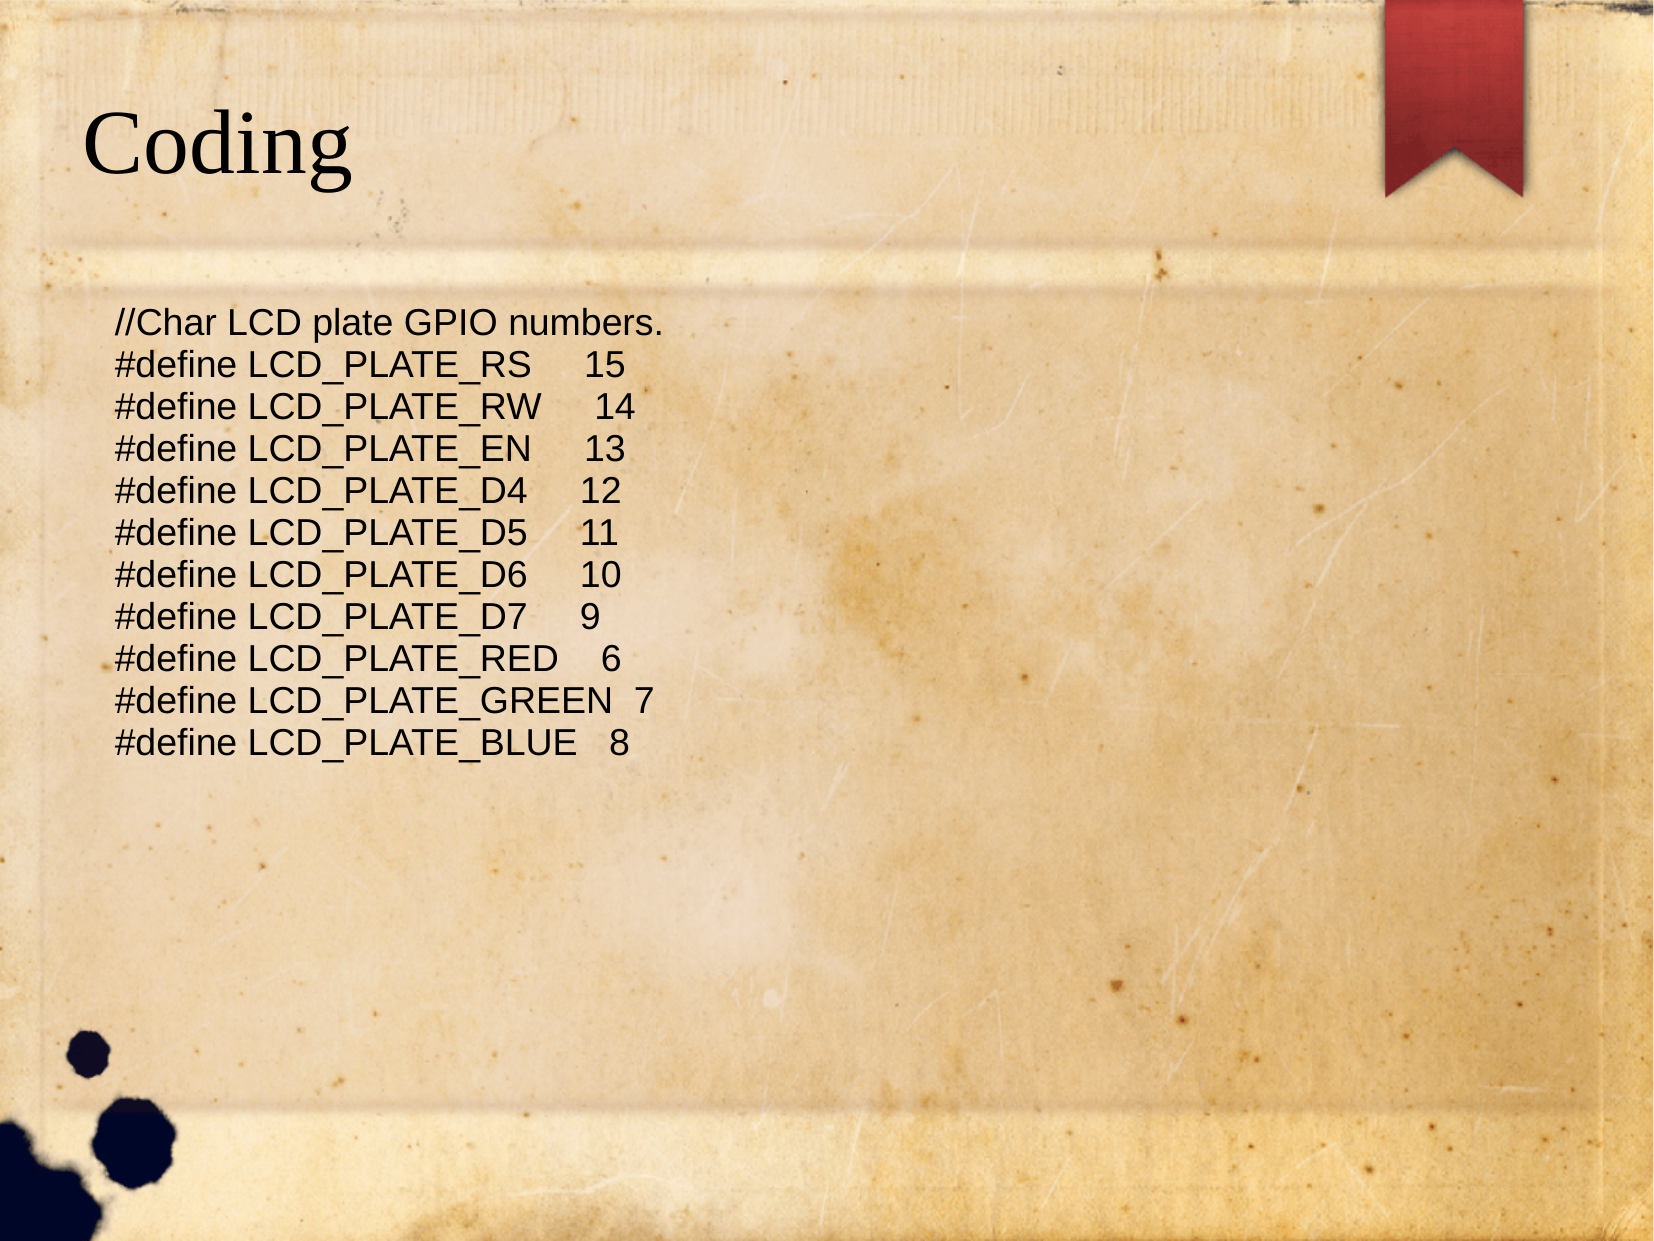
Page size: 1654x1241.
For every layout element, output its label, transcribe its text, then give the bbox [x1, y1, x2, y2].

text_box //Char LCD plate GPIO numbers. #define LCD_PLATE_RS 15 #define LCD_PLATE_RW 14 #define LCD_PLATE_EN 13 #define LCD_PLATE_D4 12 #define LCD_PLATE_D5 11 #define LCD_PLATE_D6 10 #define LCD_PLATE_D7 9 #define LCD_PLATE_RED 6 #define LCD_PLATE_GREEN 7 #define LCD_PLATE_BLUE 8 [100, 294, 1264, 981]
title Coding [82, 49, 1347, 237]
picture [0, 0, 1654, 1241]
